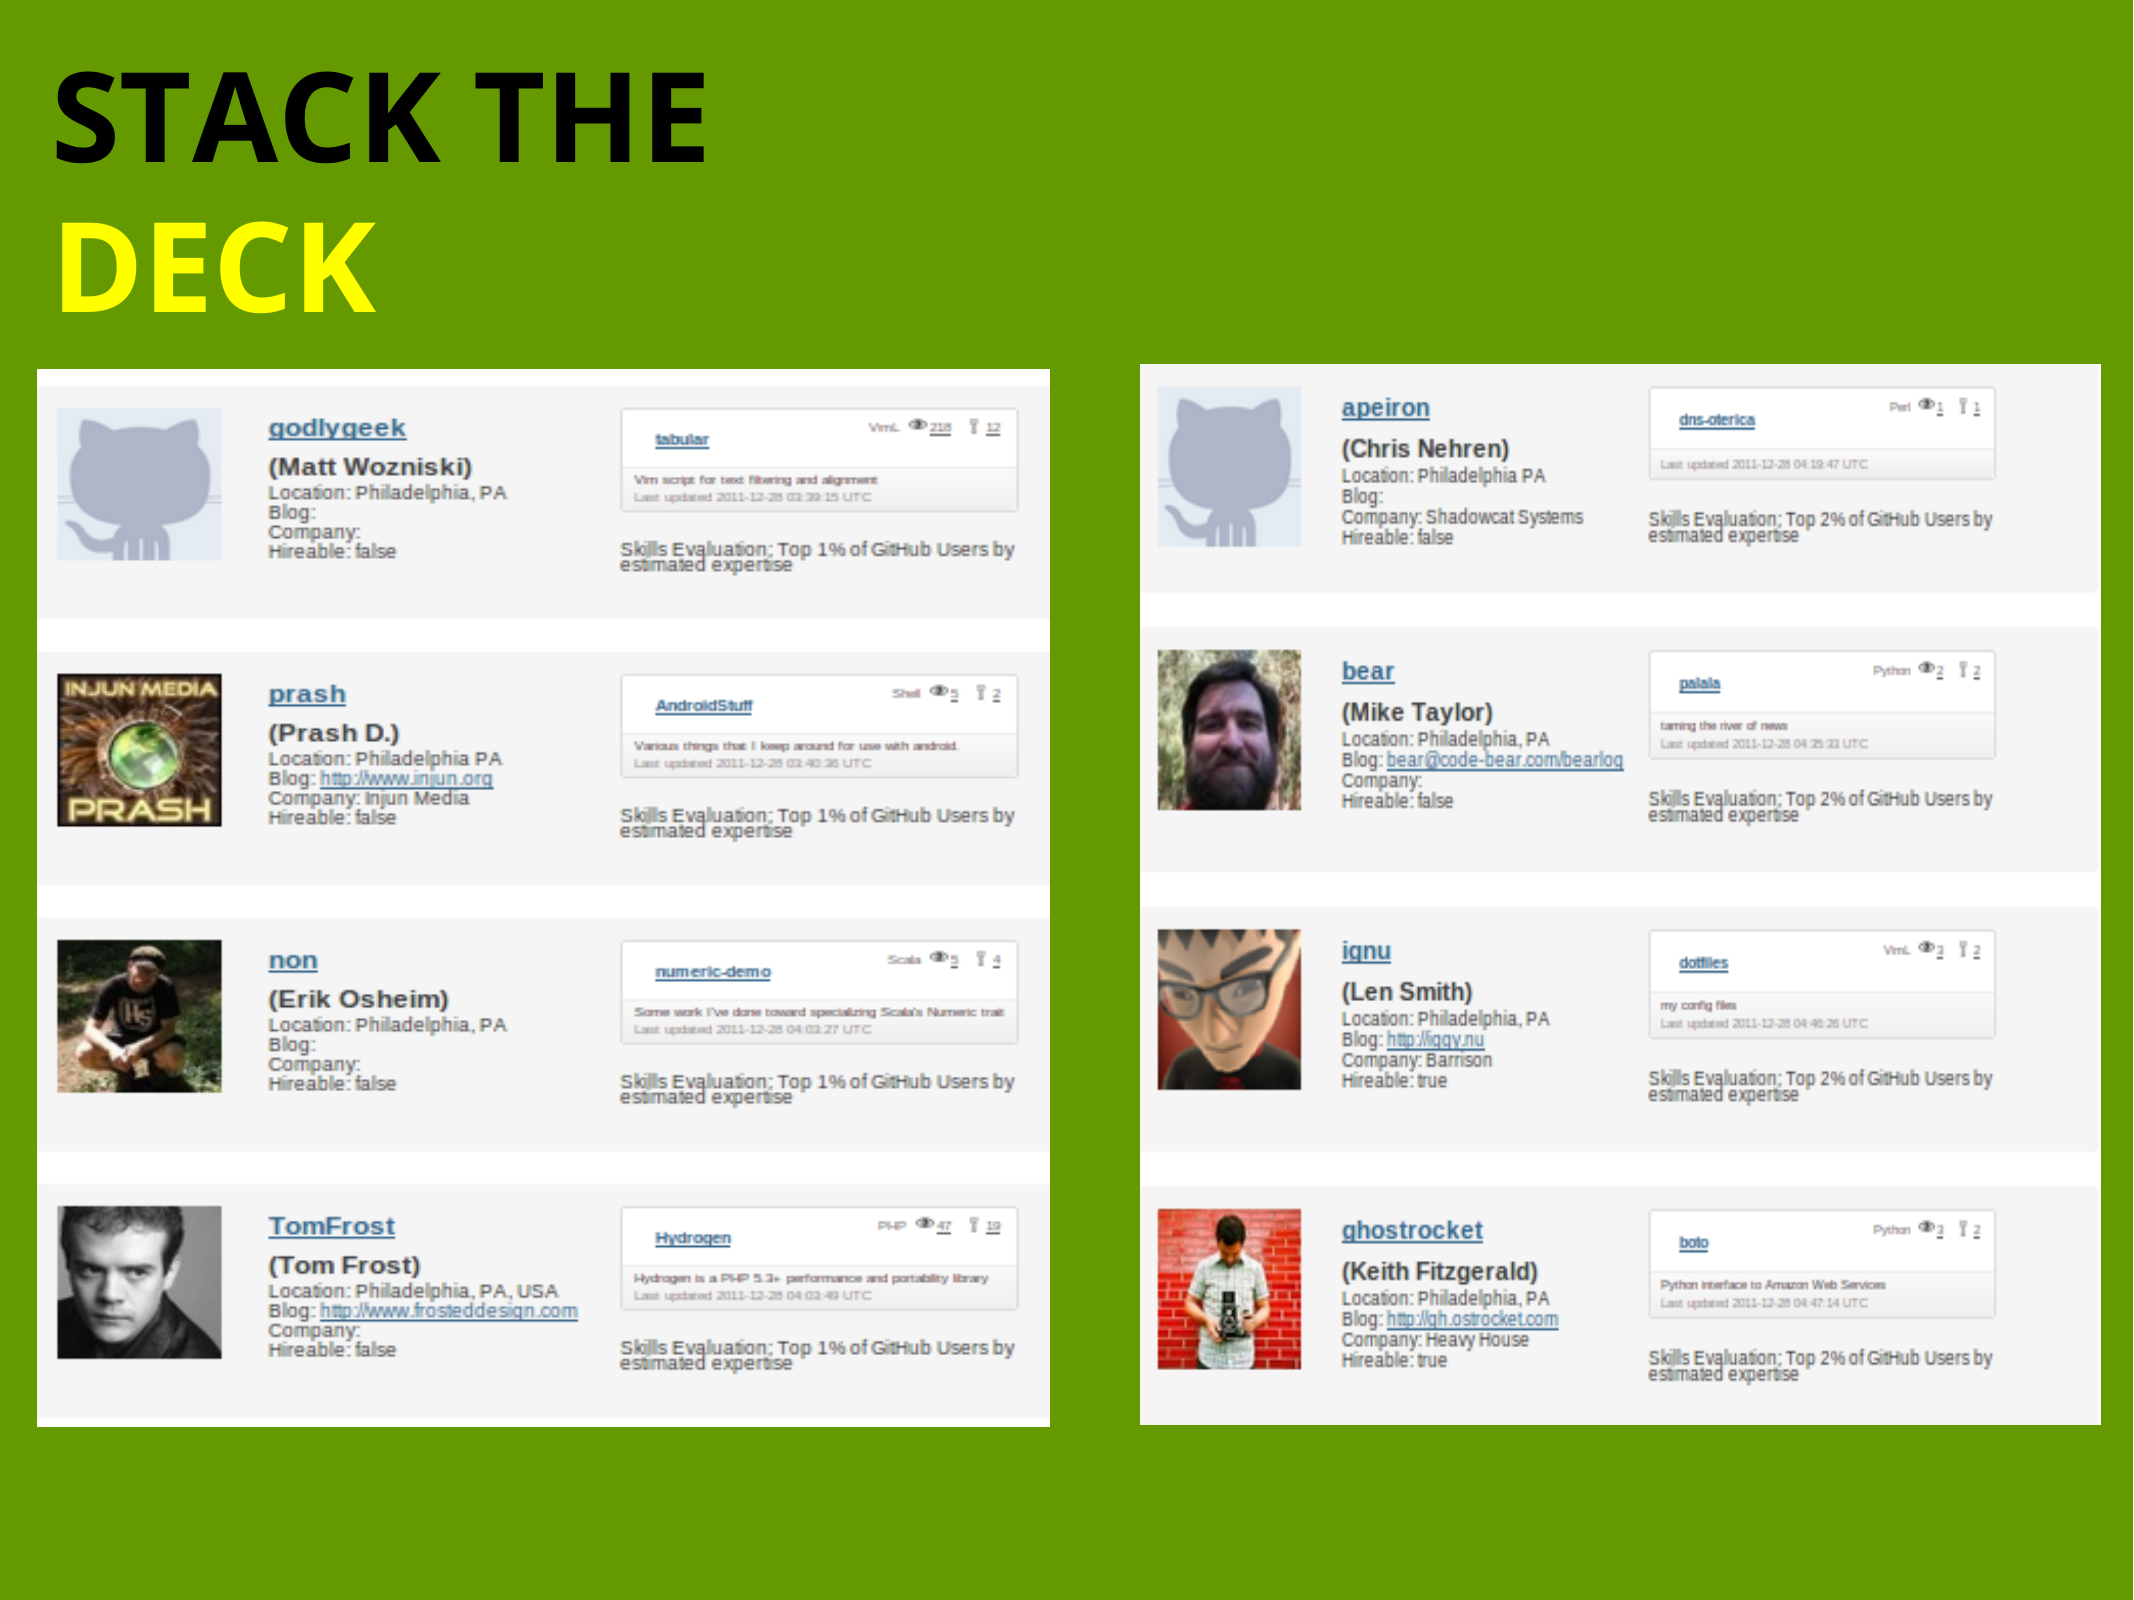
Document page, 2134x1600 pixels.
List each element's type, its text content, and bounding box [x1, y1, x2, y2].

picture [37, 369, 1050, 1427]
picture [1140, 364, 2101, 1426]
text_box STACK THE DECK [41, 37, 2063, 413]
